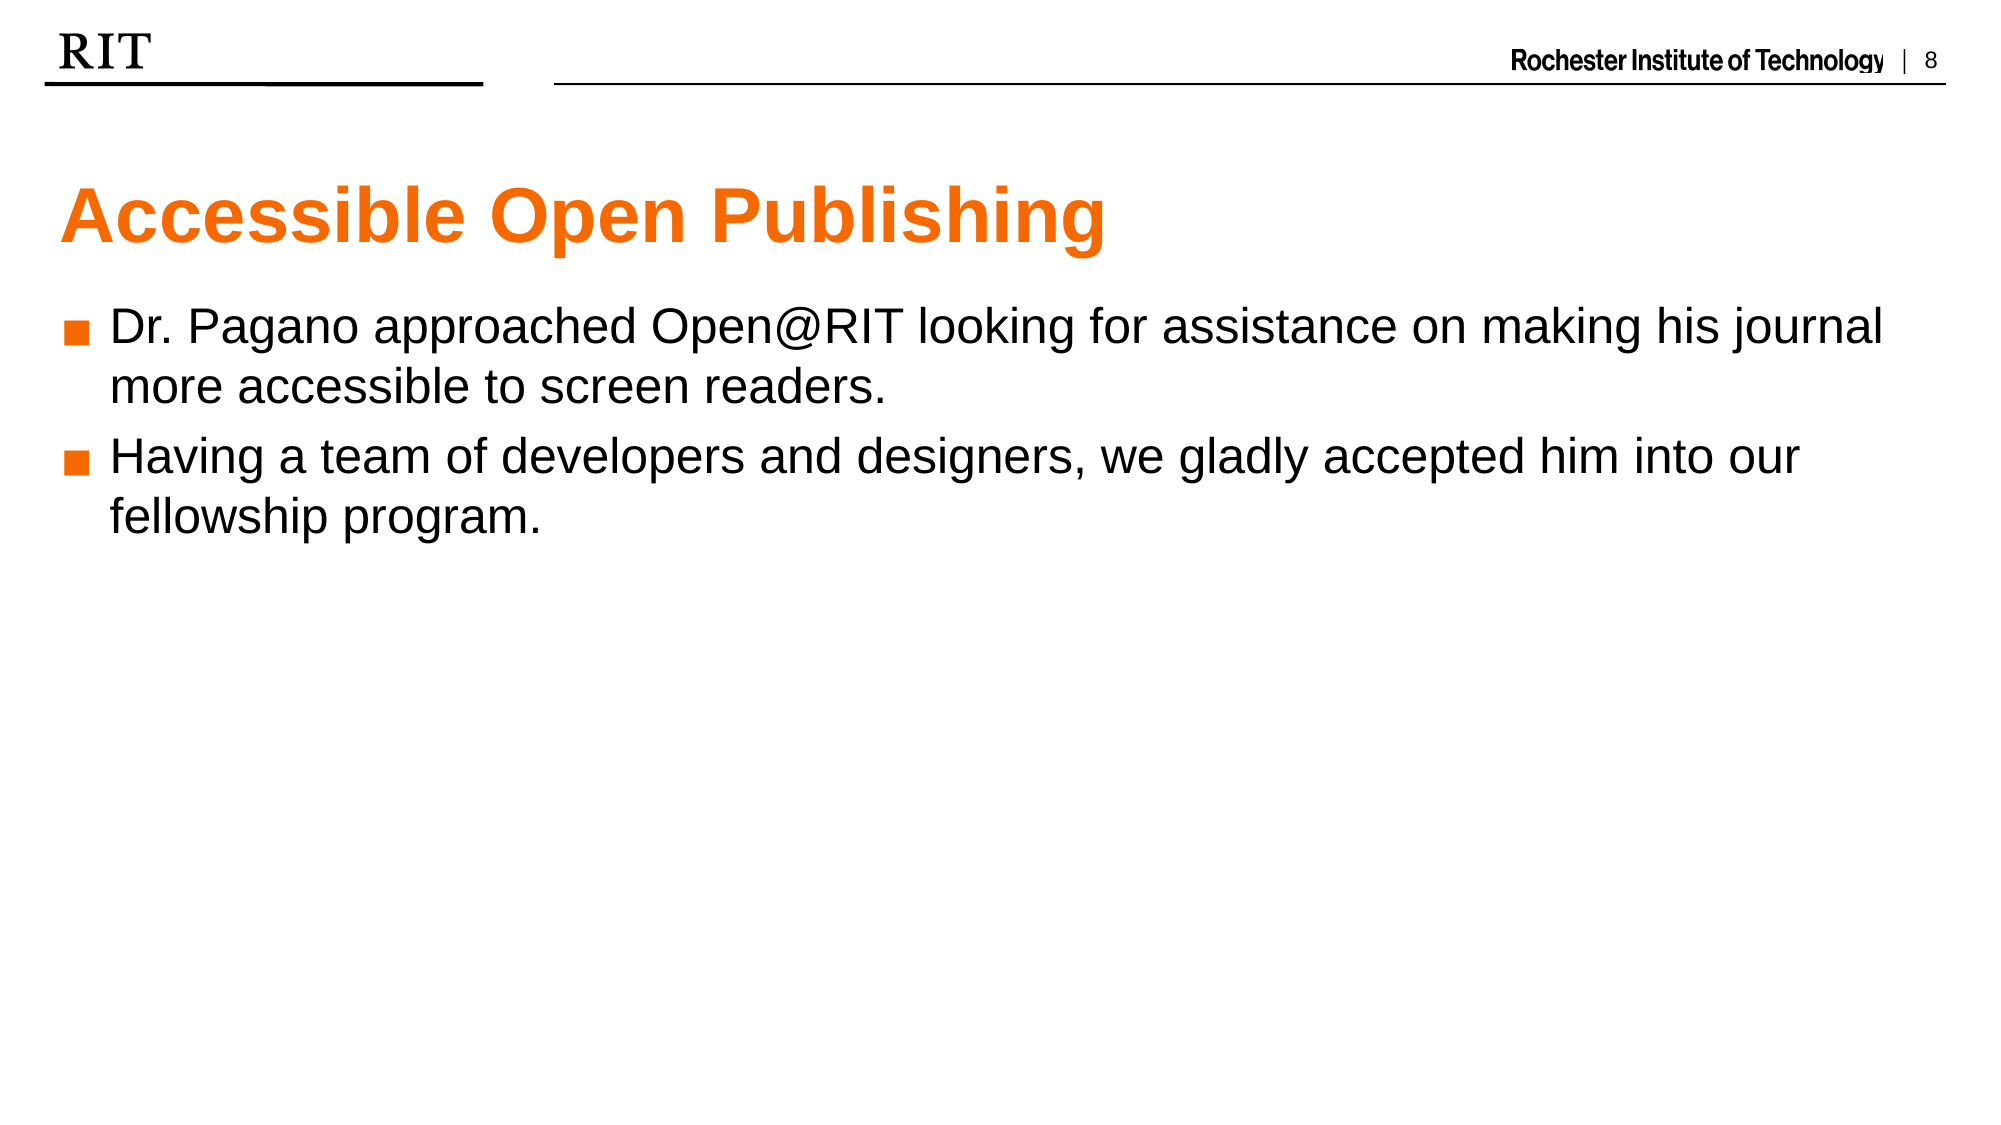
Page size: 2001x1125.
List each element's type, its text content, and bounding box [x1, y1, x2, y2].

list Dr. Pagano approached Open@RIT looking for assistance on making his journal more accessible to screen readers. Having a team of developers and designers, we gladly accepted him into our fellowship program. [44, 286, 1946, 905]
picture [58, 32, 151, 69]
picture [1512, 49, 1883, 73]
list Accessible Open Publishing [44, 157, 1946, 272]
